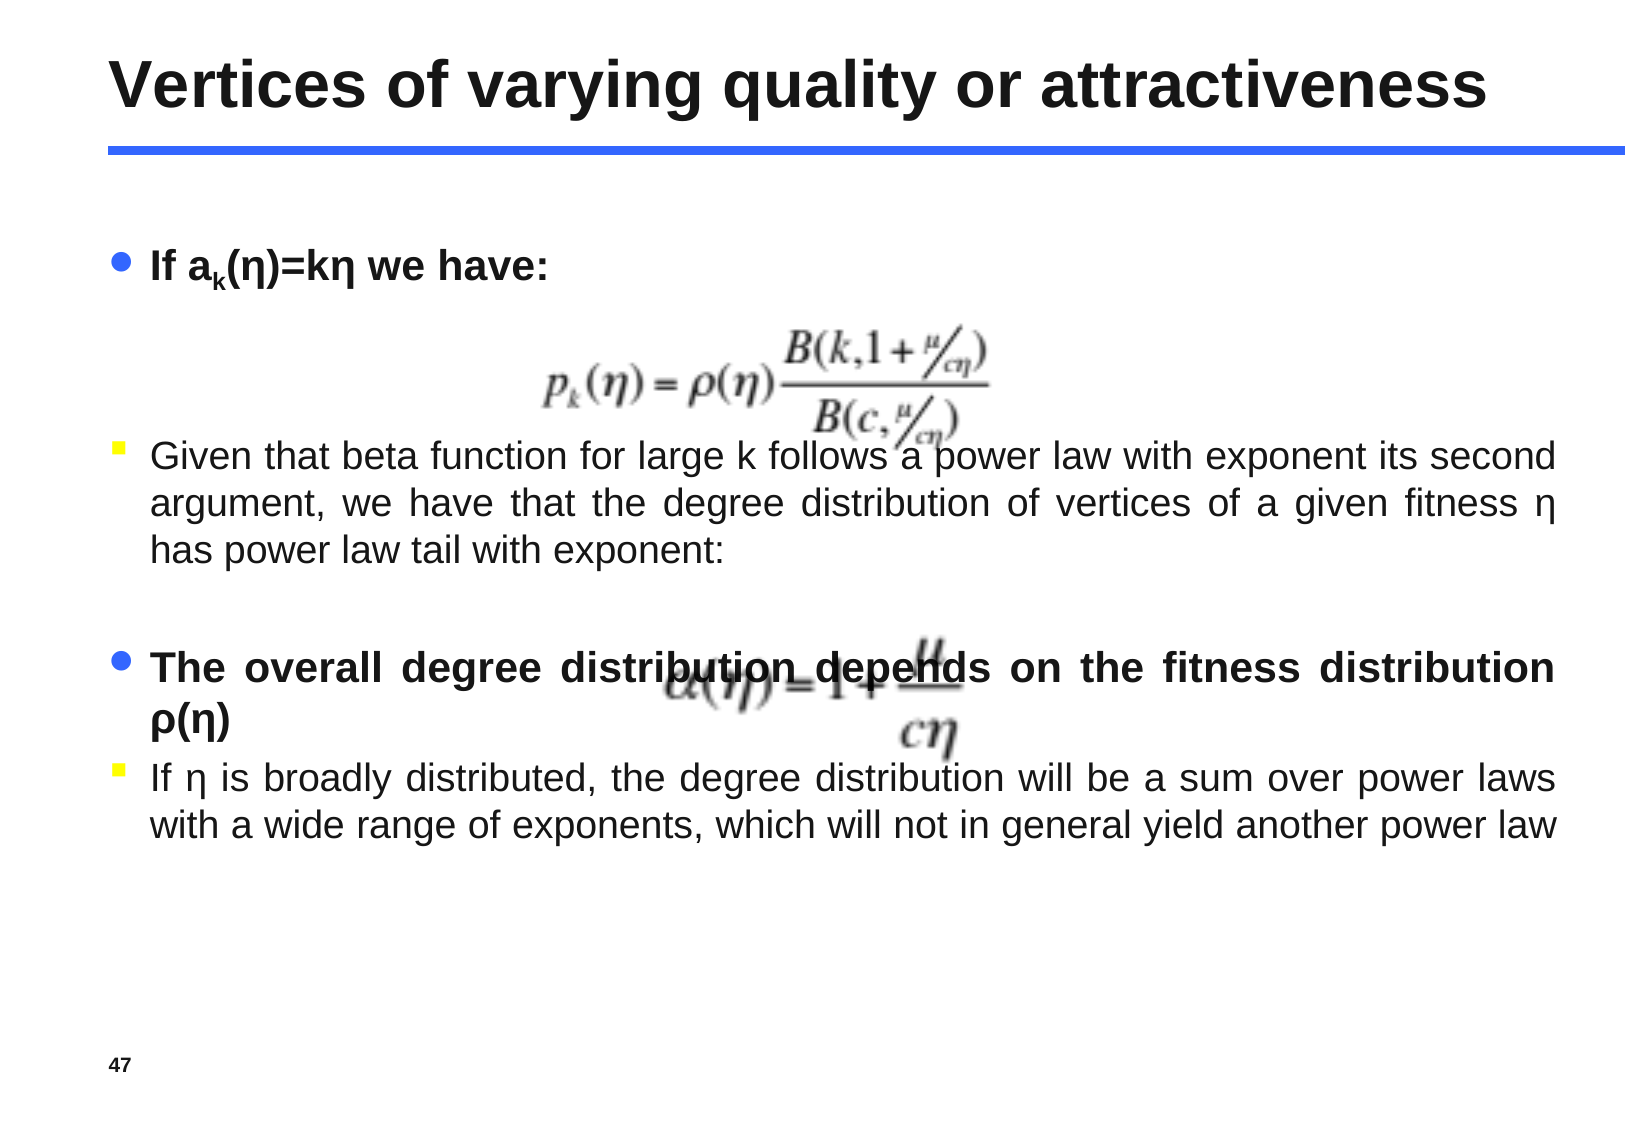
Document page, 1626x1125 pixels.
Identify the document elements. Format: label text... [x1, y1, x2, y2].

chart [657, 607, 969, 768]
text_box <number> [108, 1051, 188, 1077]
title Vertices of varying quality or attractiveness [108, 30, 1558, 131]
list If ak(η)=kη we have: Given that beta function for large k follows a power law with exponent its second argument, we have that the degree distribution of vertices of a given fitness η has power law tail with exponent: The overall degree distribution depends on the fitness distribution ρ(η) If η is broadly distributed, the degree distribution will be a sum over power laws with a wide range of exponents, which will not in general yield another power law [108, 237, 1558, 975]
chart [536, 316, 995, 454]
